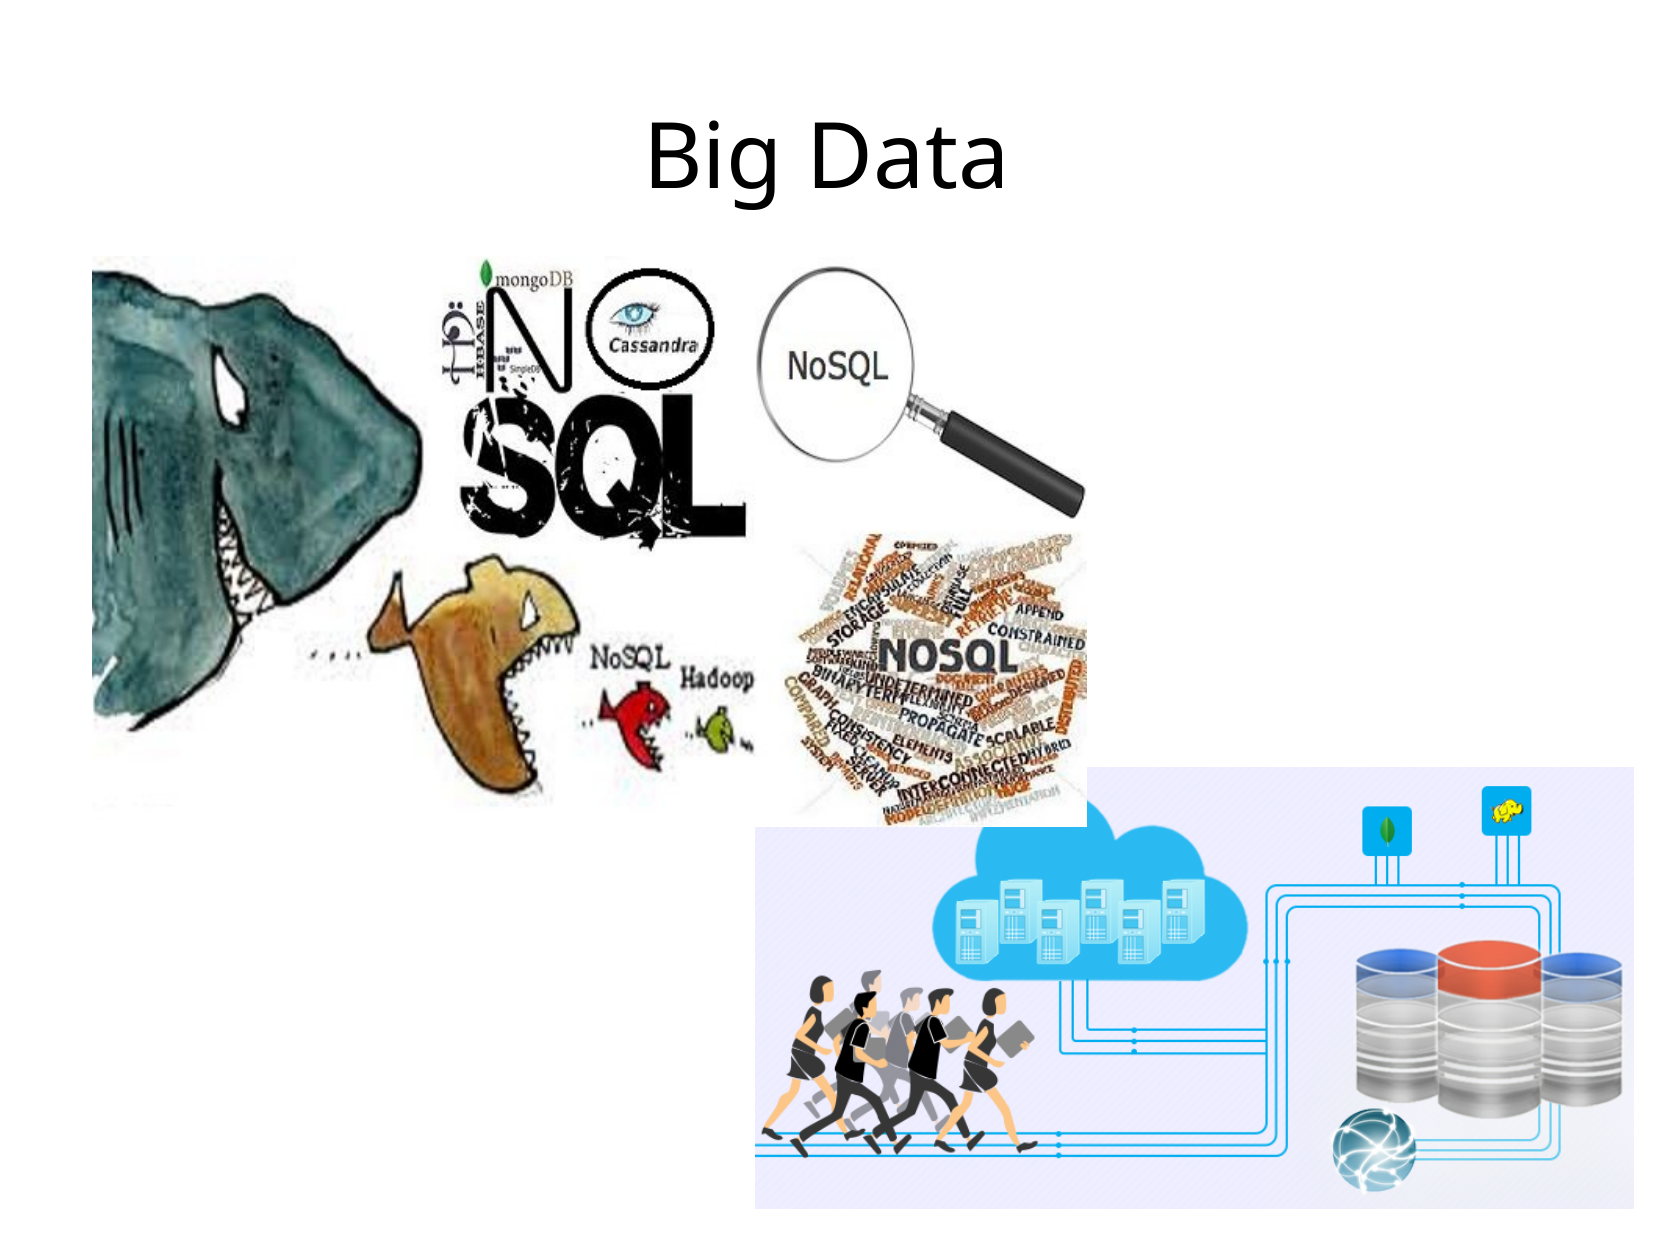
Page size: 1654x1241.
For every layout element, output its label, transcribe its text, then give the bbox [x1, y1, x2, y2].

title Big Data [82, 49, 1571, 257]
picture [92, 256, 1634, 1209]
